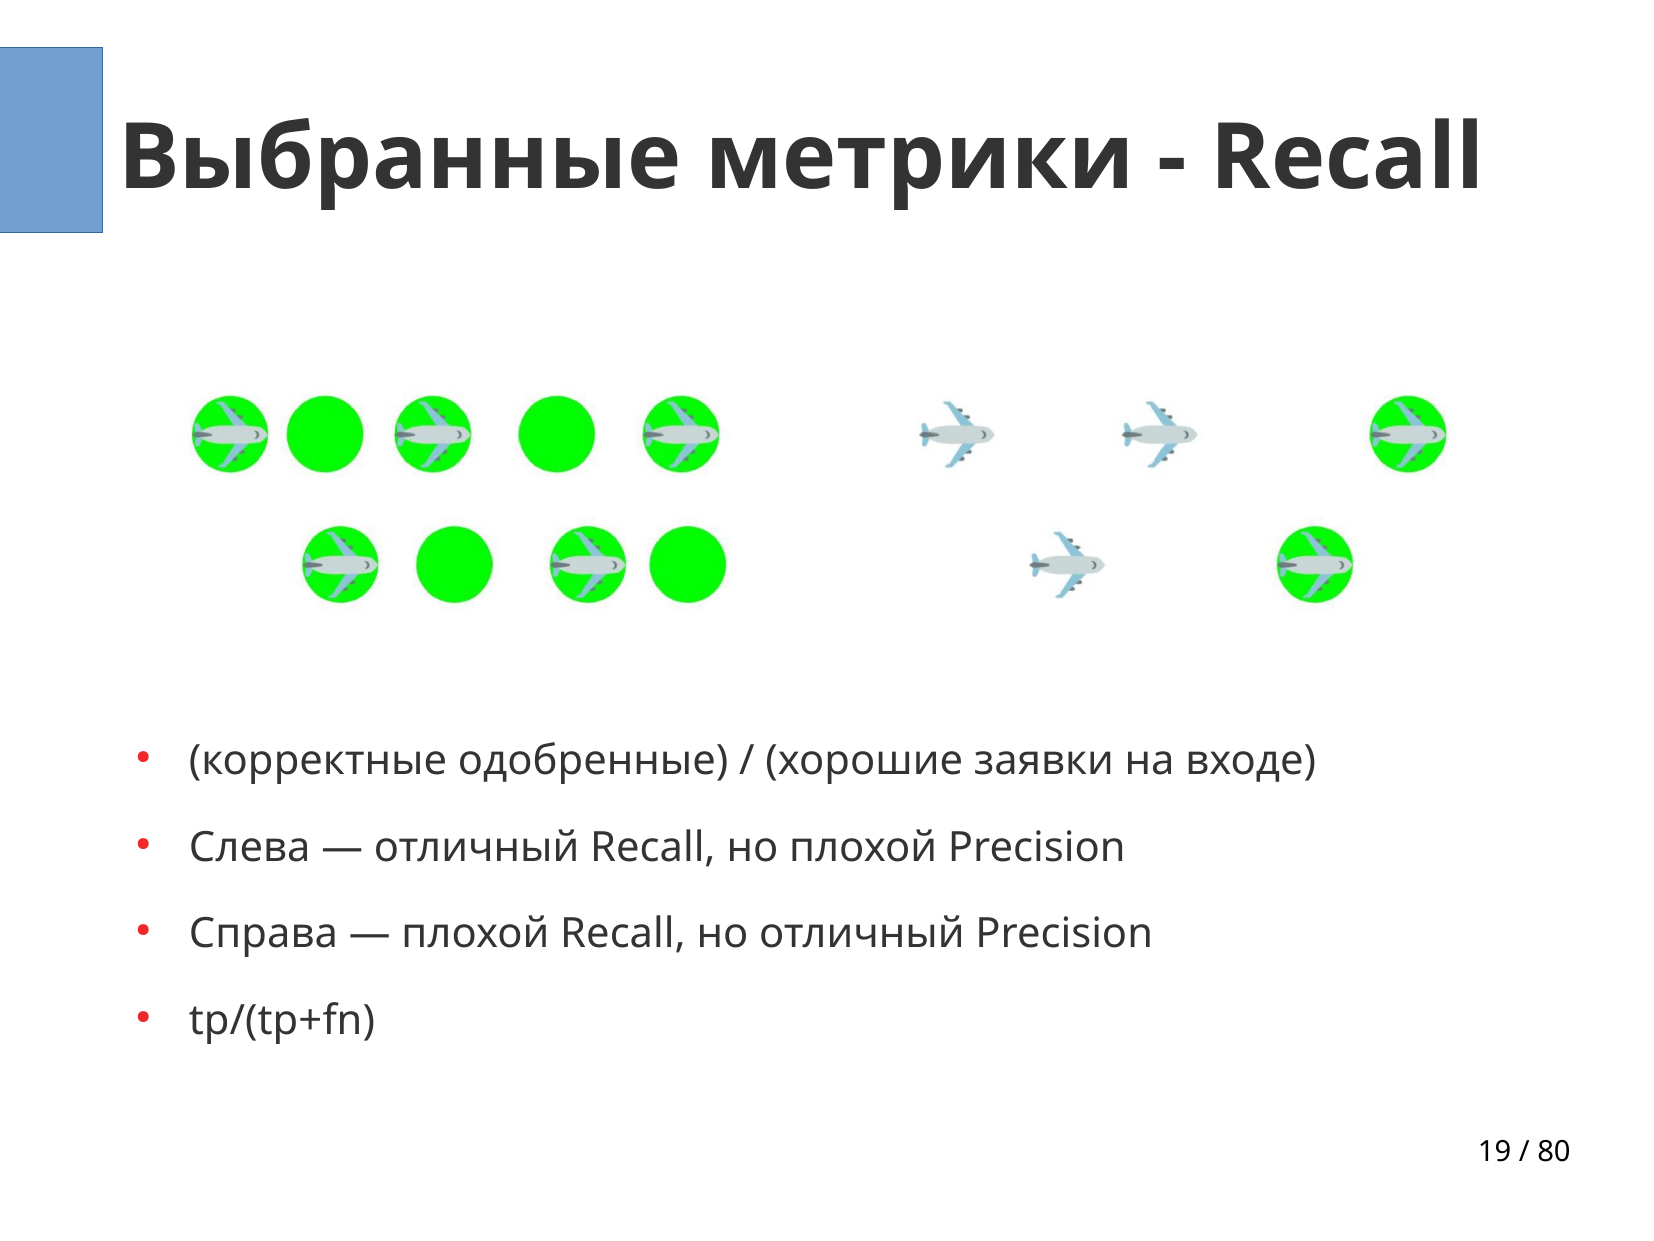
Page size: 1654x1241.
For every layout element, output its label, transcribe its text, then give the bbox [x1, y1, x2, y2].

title Выбранные метрики - Recall [118, 49, 1571, 257]
picture [158, 354, 769, 698]
text_box [0, 47, 103, 233]
list (корректные одобренные) / (хорошие заявки на входе) Слева — отличный Recall, но плохой Precision Cправа — плохой Recall, но отличный Precision tp/(tp+fn) [118, 730, 1536, 1081]
picture [885, 354, 1496, 698]
